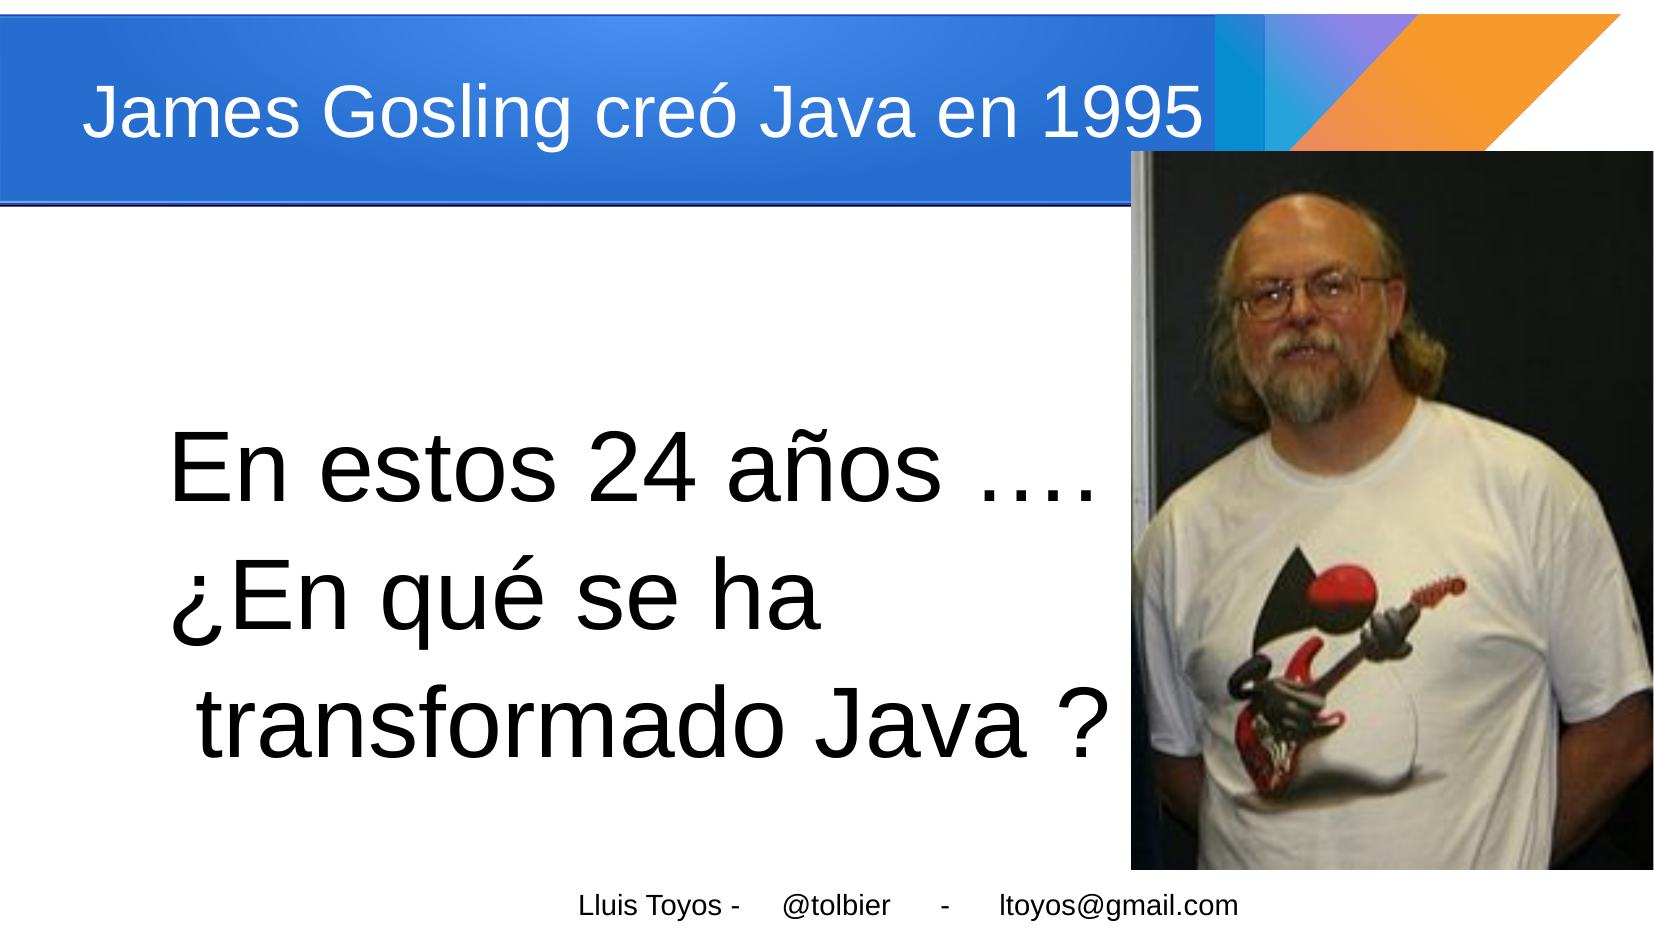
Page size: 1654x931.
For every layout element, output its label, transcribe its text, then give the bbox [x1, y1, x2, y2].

picture [1131, 14, 1654, 871]
list En estos 24 años …. ¿En qué se ha transformado Java ? [120, 240, 1131, 781]
title James Gosling creó Java en 1995 [82, 35, 1215, 189]
